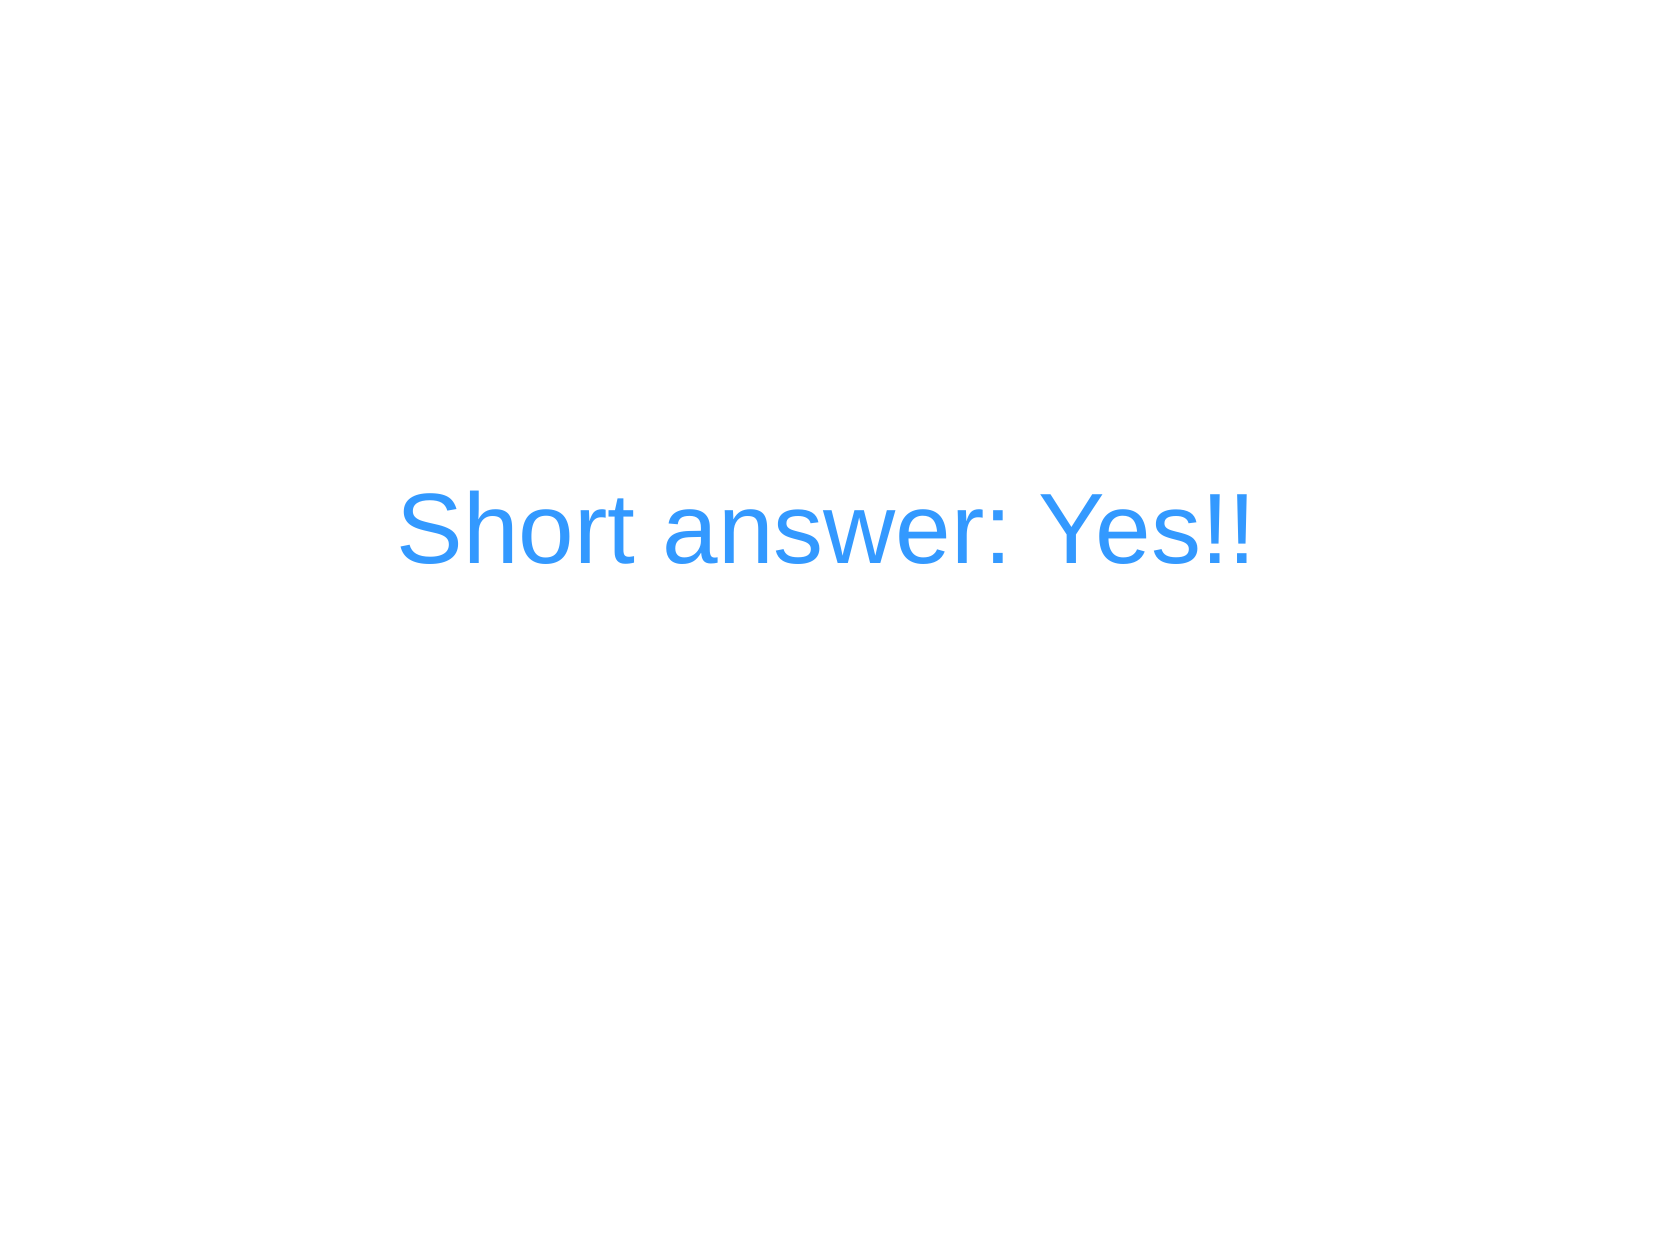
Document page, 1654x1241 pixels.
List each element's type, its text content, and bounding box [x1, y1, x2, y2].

subtitle Short answer: Yes!! [82, 49, 1571, 1010]
